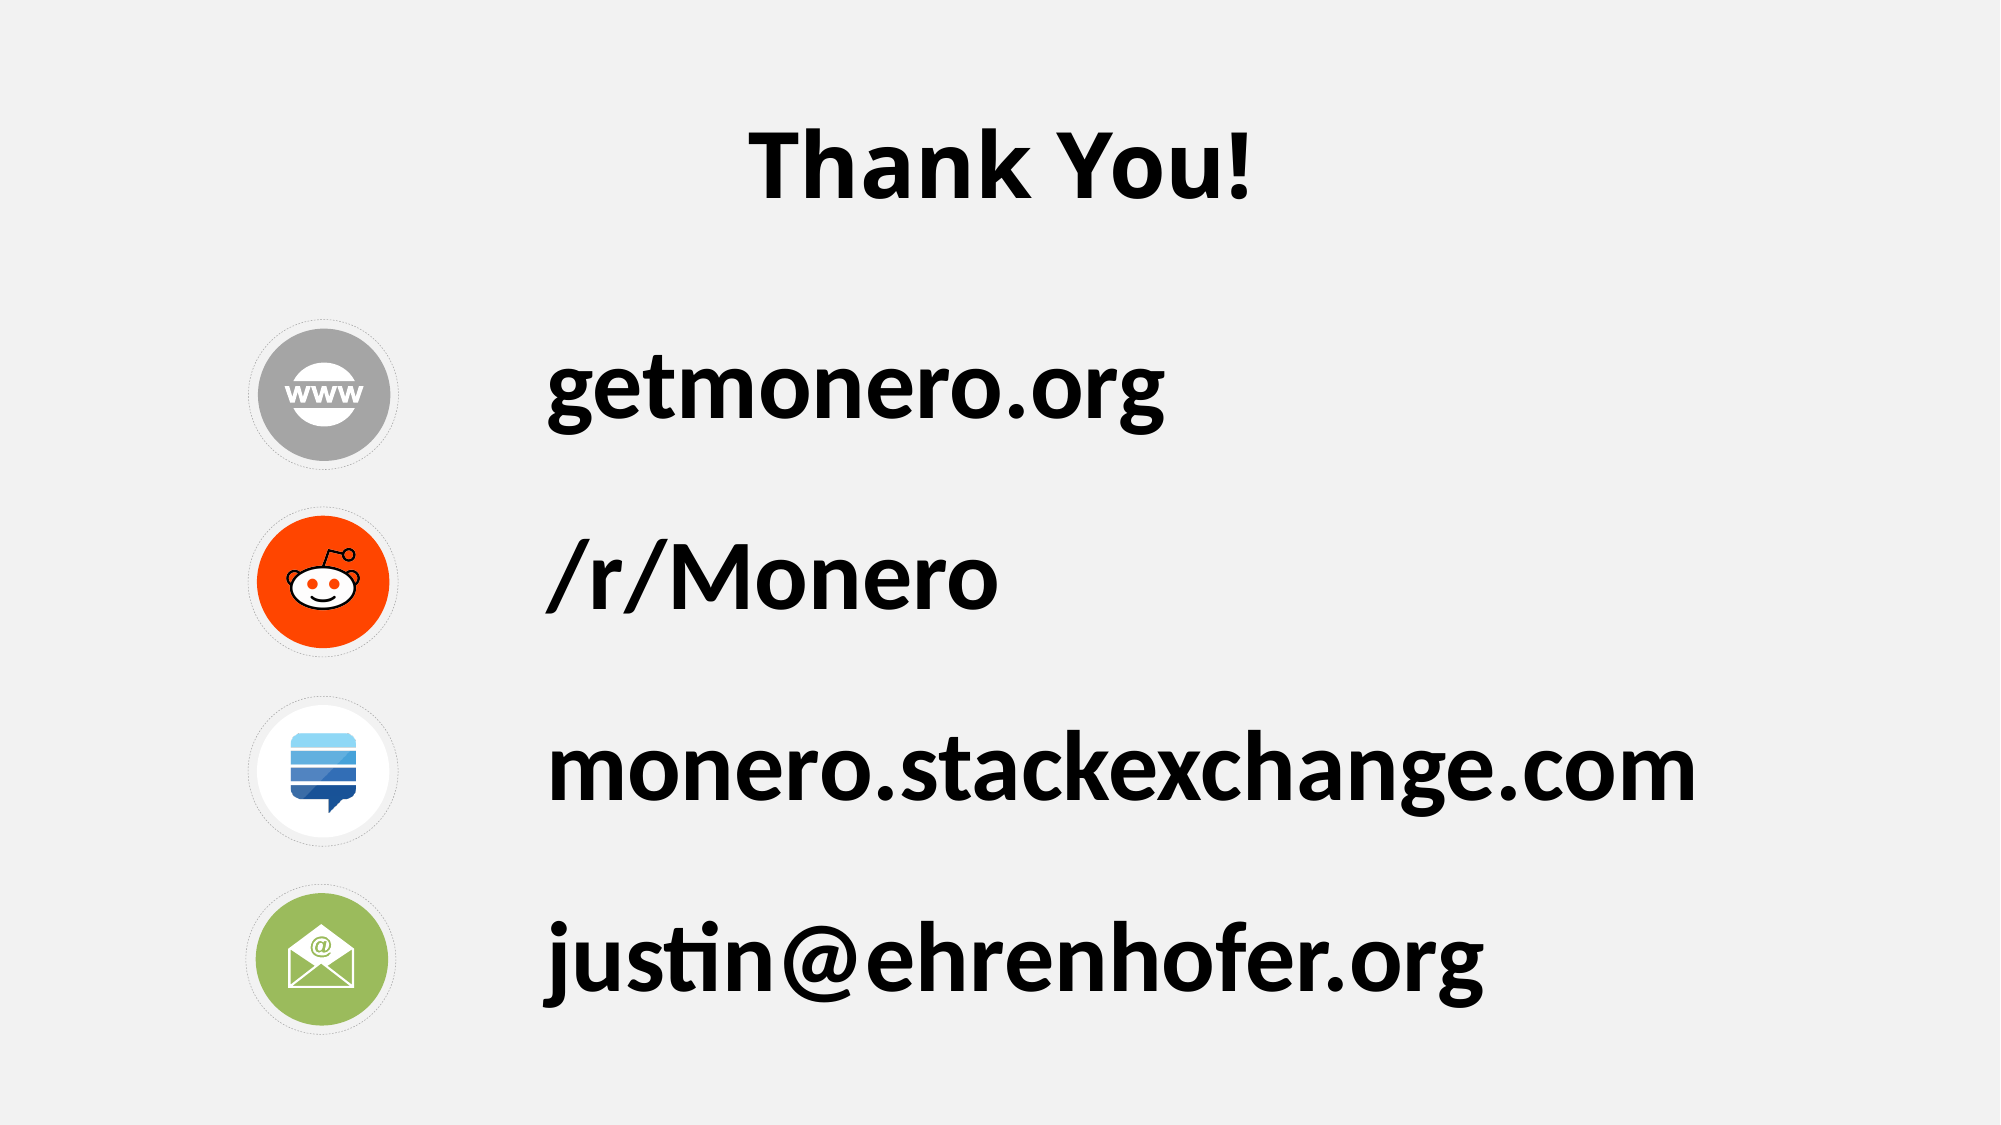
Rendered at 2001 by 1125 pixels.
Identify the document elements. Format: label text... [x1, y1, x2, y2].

picture [284, 357, 364, 432]
text_box [256, 515, 390, 649]
text_box [257, 328, 391, 461]
text_box justin@ehrenhofer.org [539, 897, 1825, 1068]
title Thank You! [137, 59, 1863, 278]
text_box [255, 893, 389, 1026]
text_box /r/Monero [539, 515, 1546, 685]
picture [276, 725, 370, 818]
text_box [256, 705, 390, 838]
picture [280, 536, 366, 622]
text_box monero.stackexchange.com [539, 706, 1825, 876]
text_box getmonero.org [539, 325, 1196, 495]
picture [288, 923, 358, 992]
